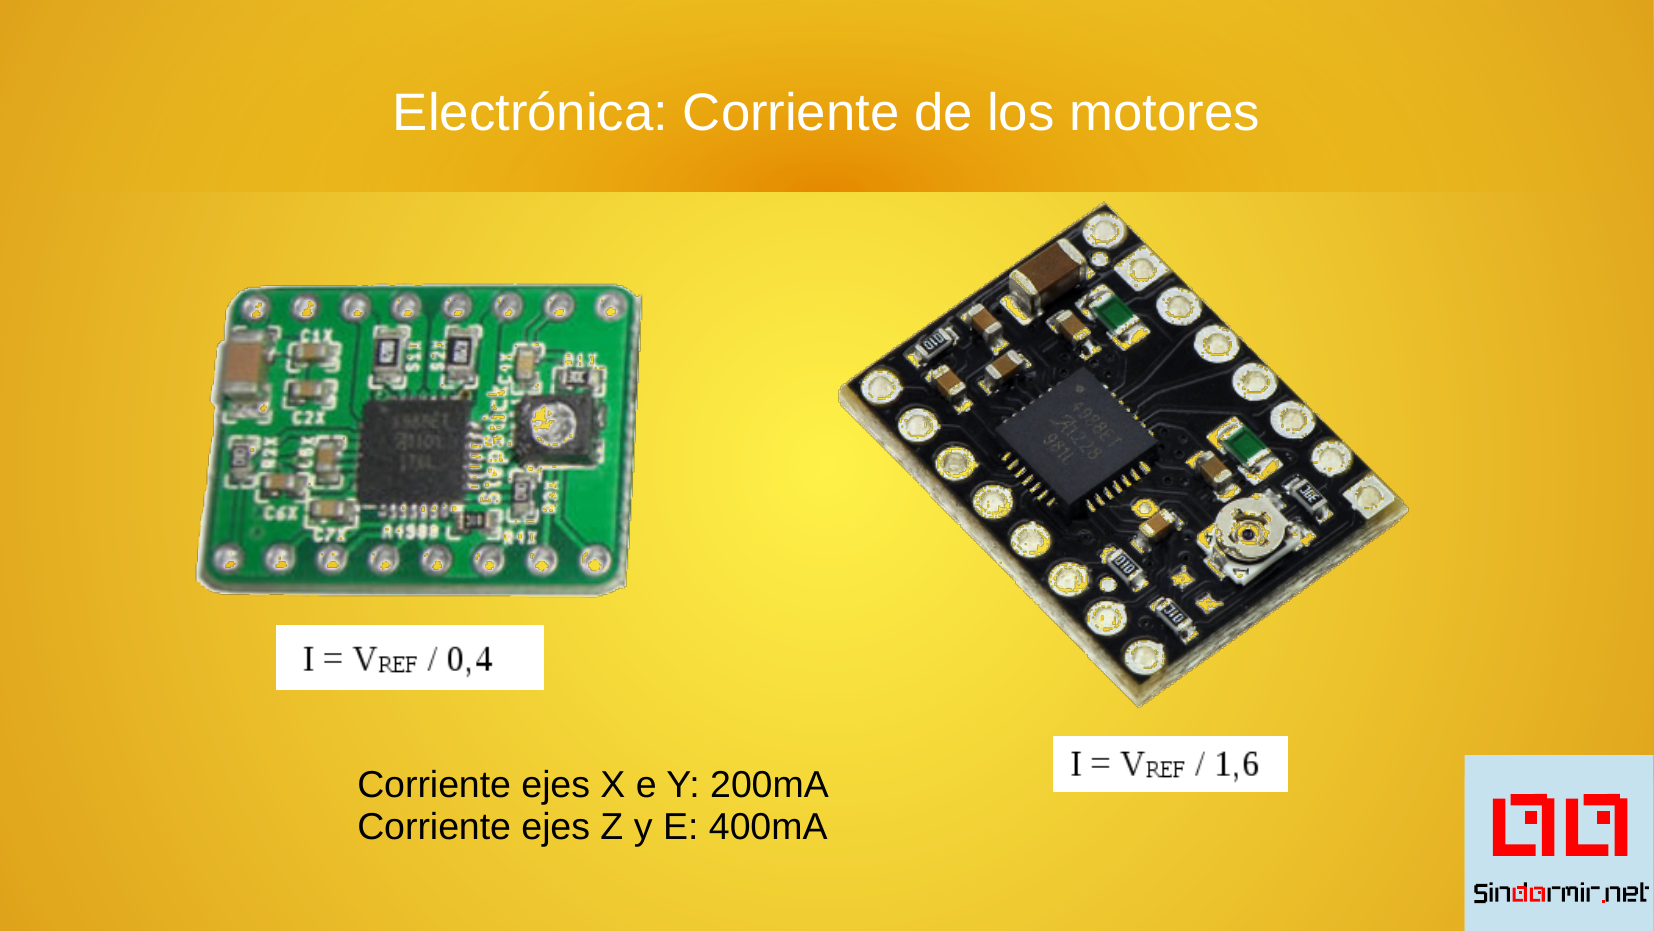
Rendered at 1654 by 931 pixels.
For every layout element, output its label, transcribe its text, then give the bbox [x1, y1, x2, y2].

text_box Corriente ejes X e Y: 200mA Corriente ejes Z y E: 400mA [342, 755, 844, 855]
picture [1053, 736, 1288, 792]
picture [1464, 755, 1654, 931]
picture [276, 625, 544, 691]
title Electrónica: Corriente de los motores [82, 35, 1571, 189]
picture [176, 264, 650, 615]
picture [803, 188, 1429, 719]
